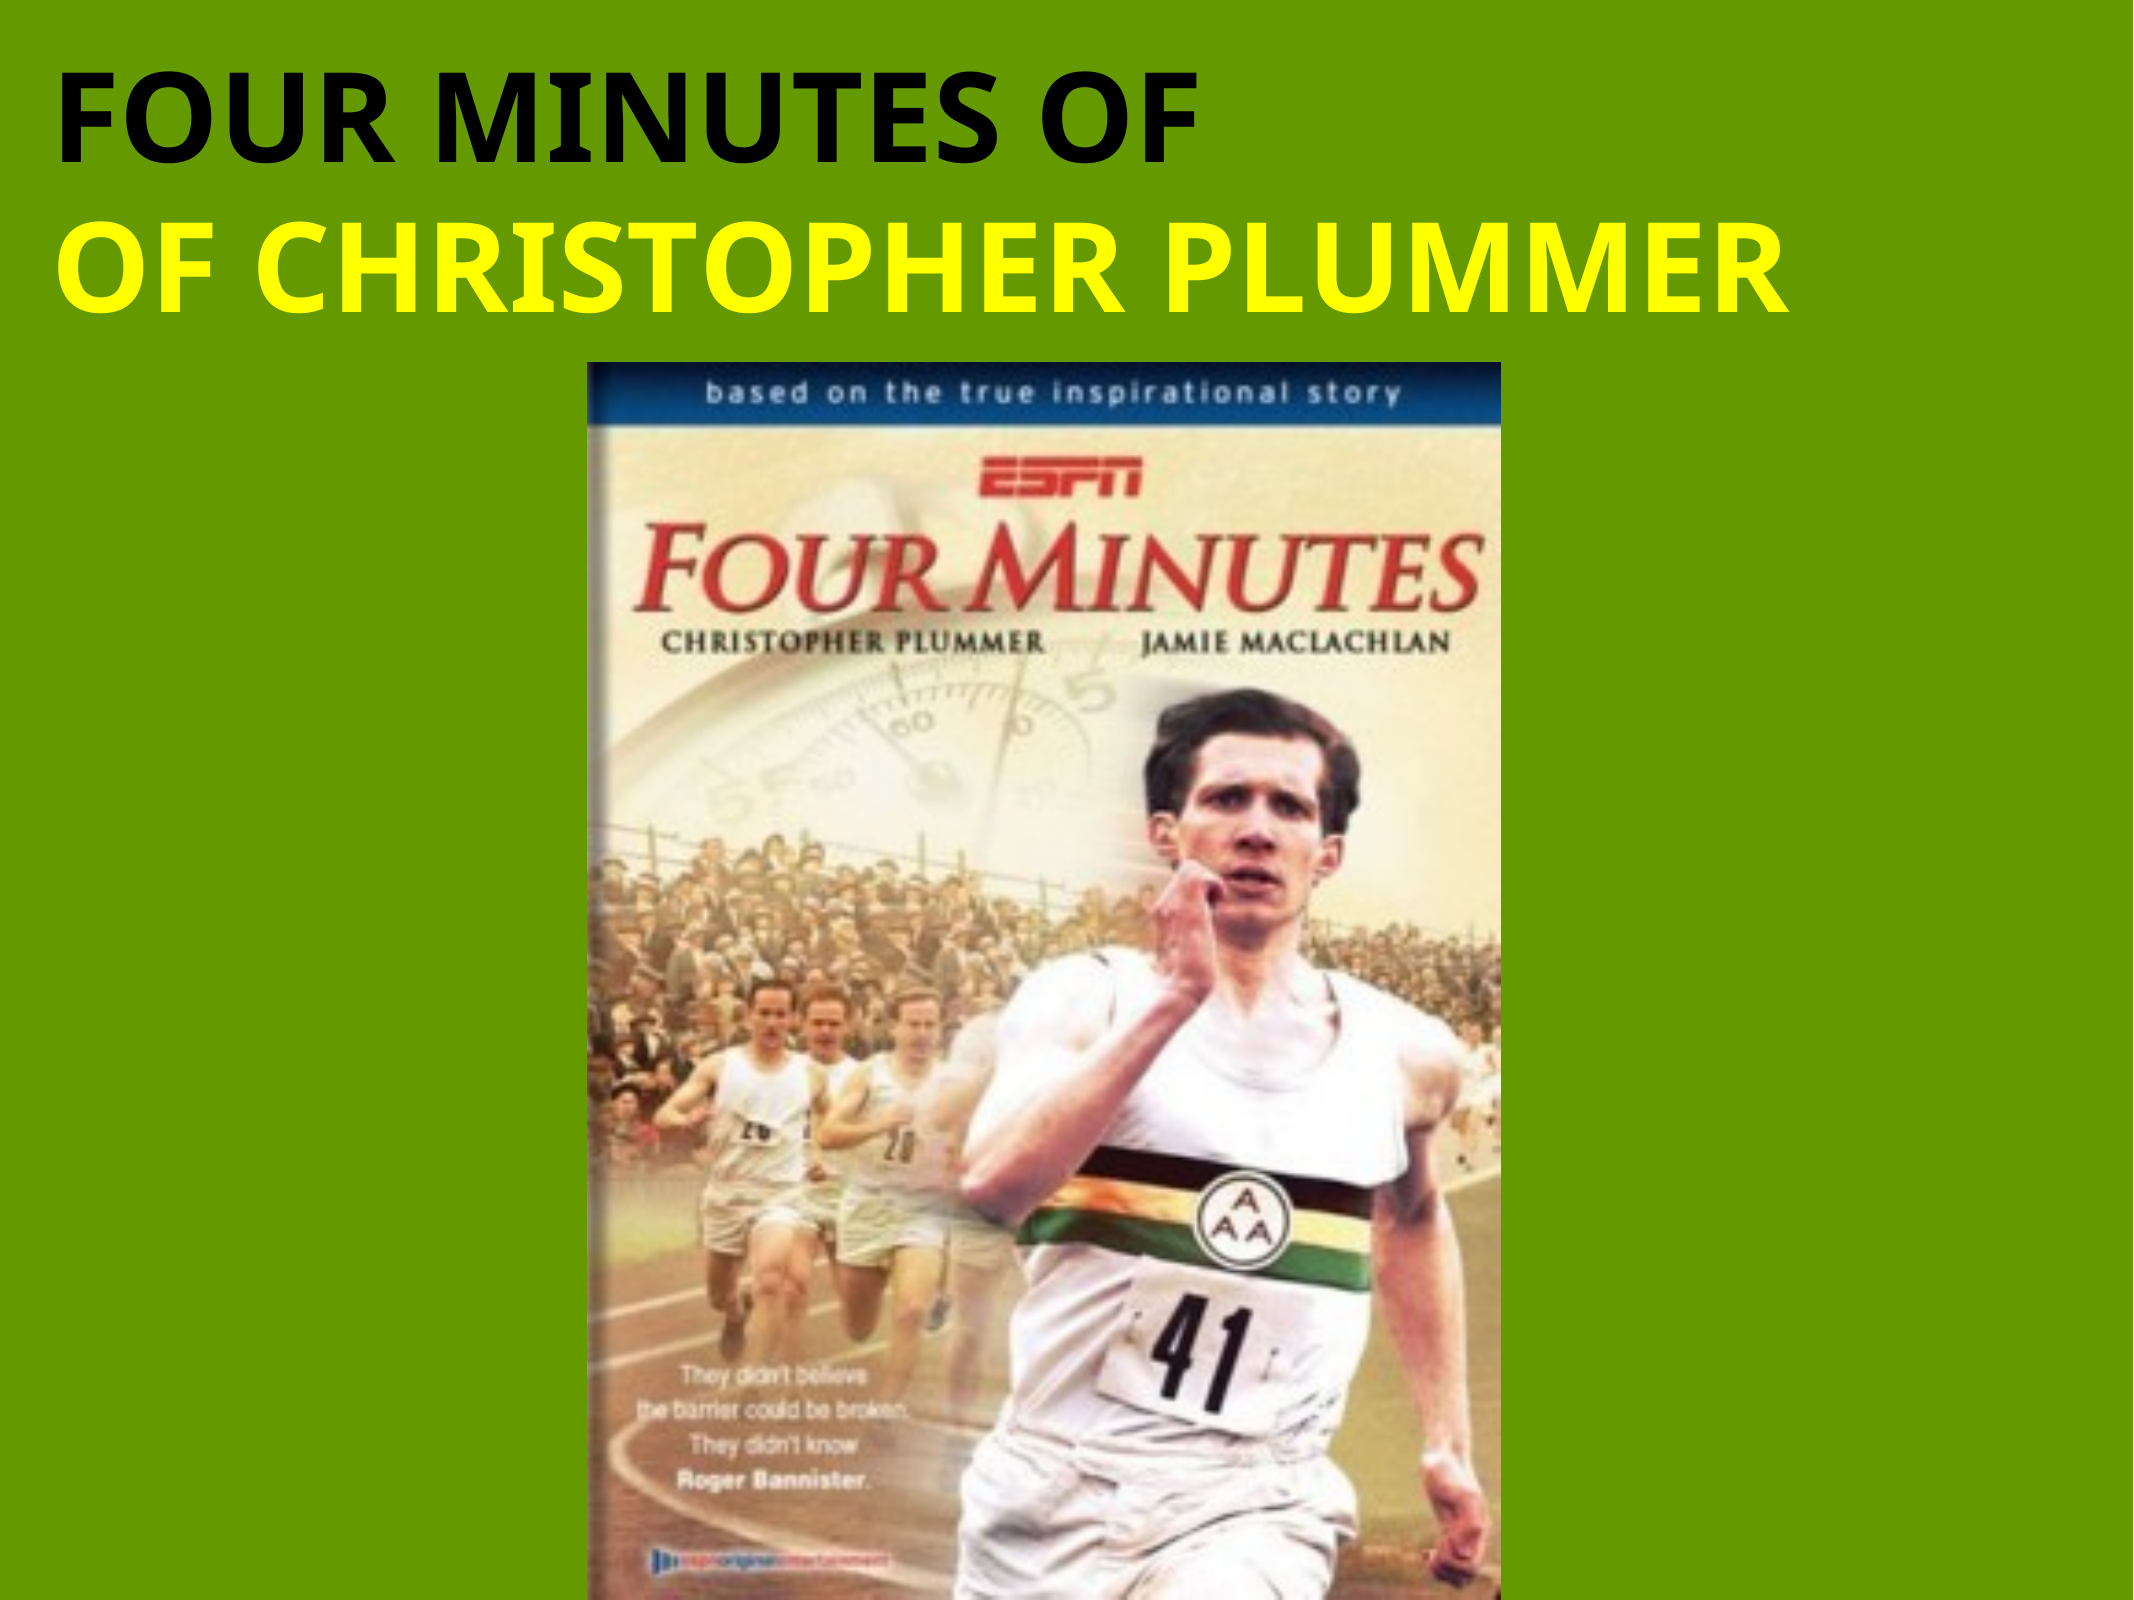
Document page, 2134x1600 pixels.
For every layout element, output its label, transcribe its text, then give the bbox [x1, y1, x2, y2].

picture [587, 362, 1501, 1600]
text_box FOUR MINUTES OF OF CHRISTOPHER PLUMMER [41, 37, 2063, 413]
